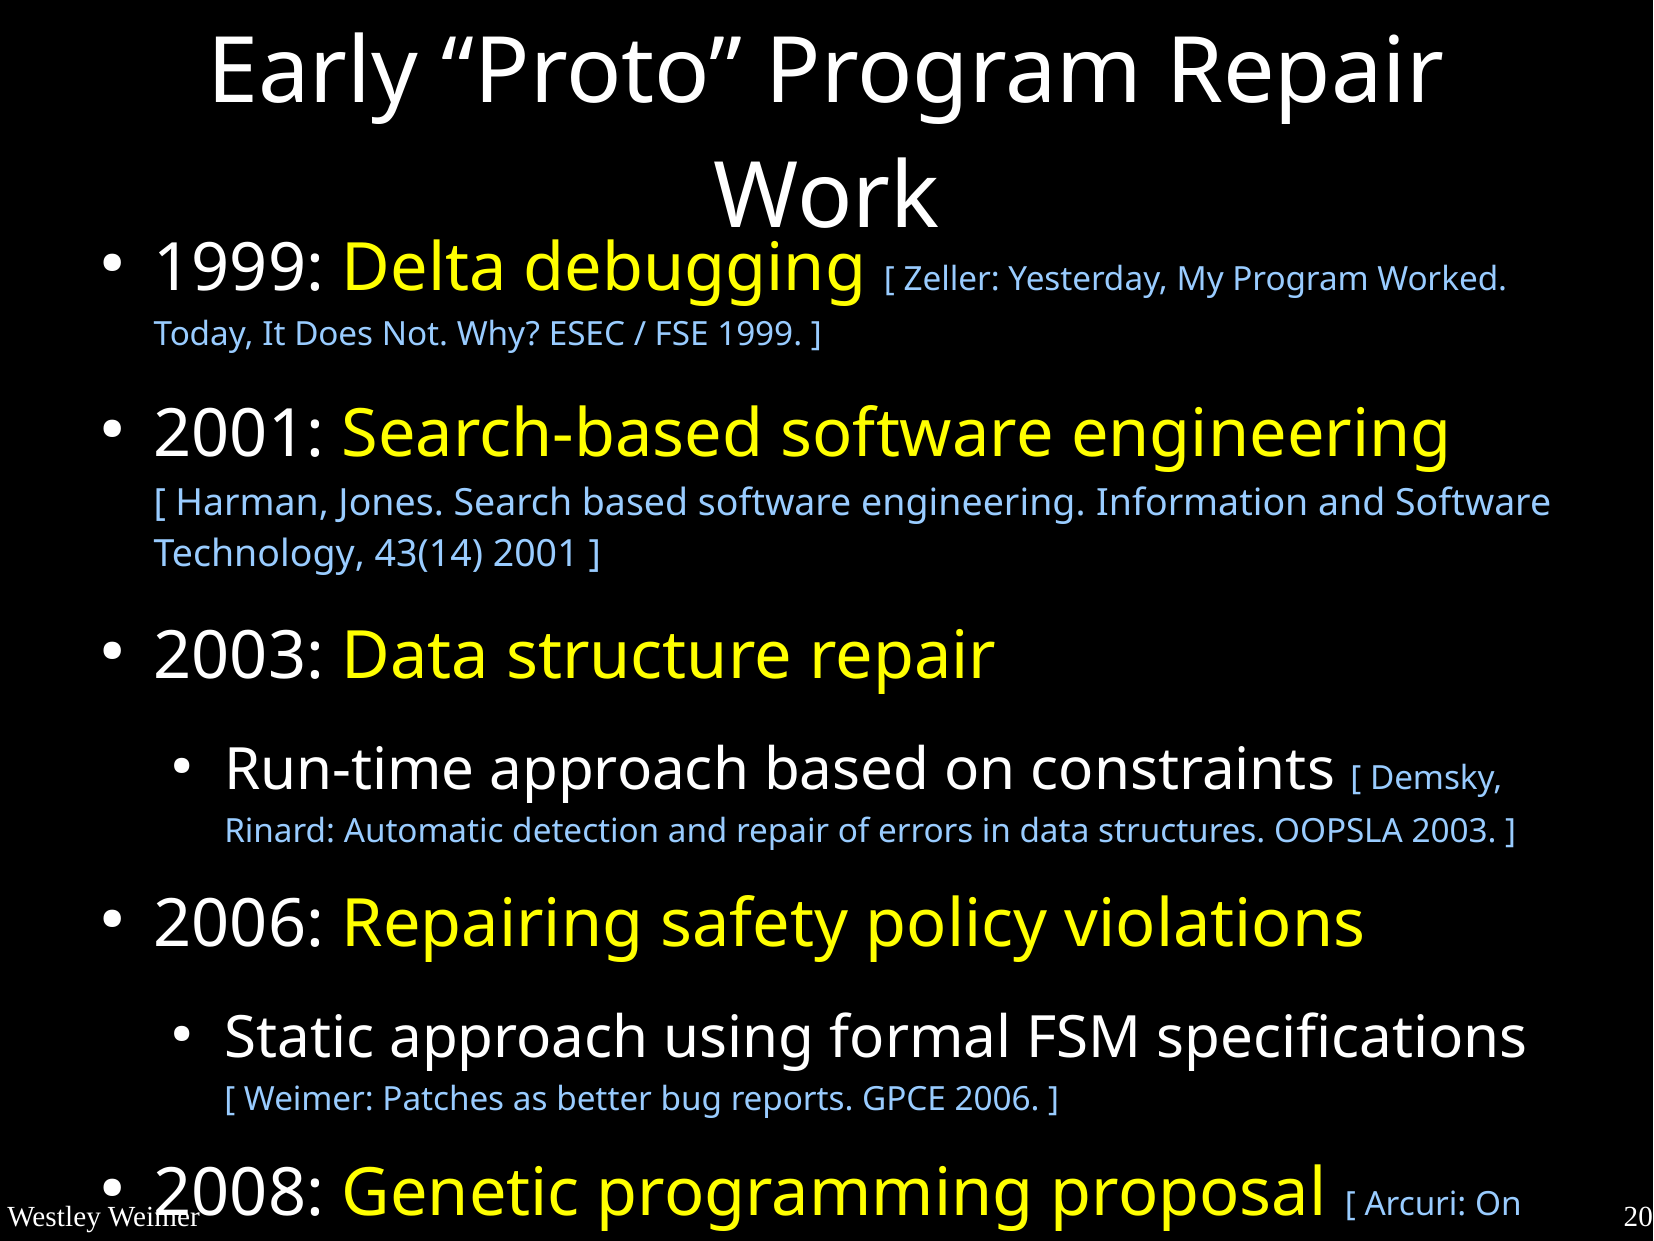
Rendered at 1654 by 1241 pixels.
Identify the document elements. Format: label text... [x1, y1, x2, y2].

list 1999: Delta debugging [ Zeller: Yesterday, My Program Worked. Today, It Does Not. Why? ESEC / FSE 1999. ] 2001: Search-based software engineering [ Harman, Jones. Search based software engineering. Information and Software Technology, 43(14) 2001 ] 2003: Data structure repair Run-time approach based on constraints [ Demsky, Rinard: Automatic detection and repair of errors in data structures. OOPSLA 2003. ] 2006: Repairing safety policy violations Static approach using formal FSM specifications [ Weimer: Patches as better bug reports. GPCE 2006. ] 2008: Genetic programming proposal [ Arcuri: On the automation of fixing software bugs. ICSE Companion 2008. ] [82, 219, 1571, 1178]
title Early “Proto” Program Repair Work [82, 25, 1571, 219]
